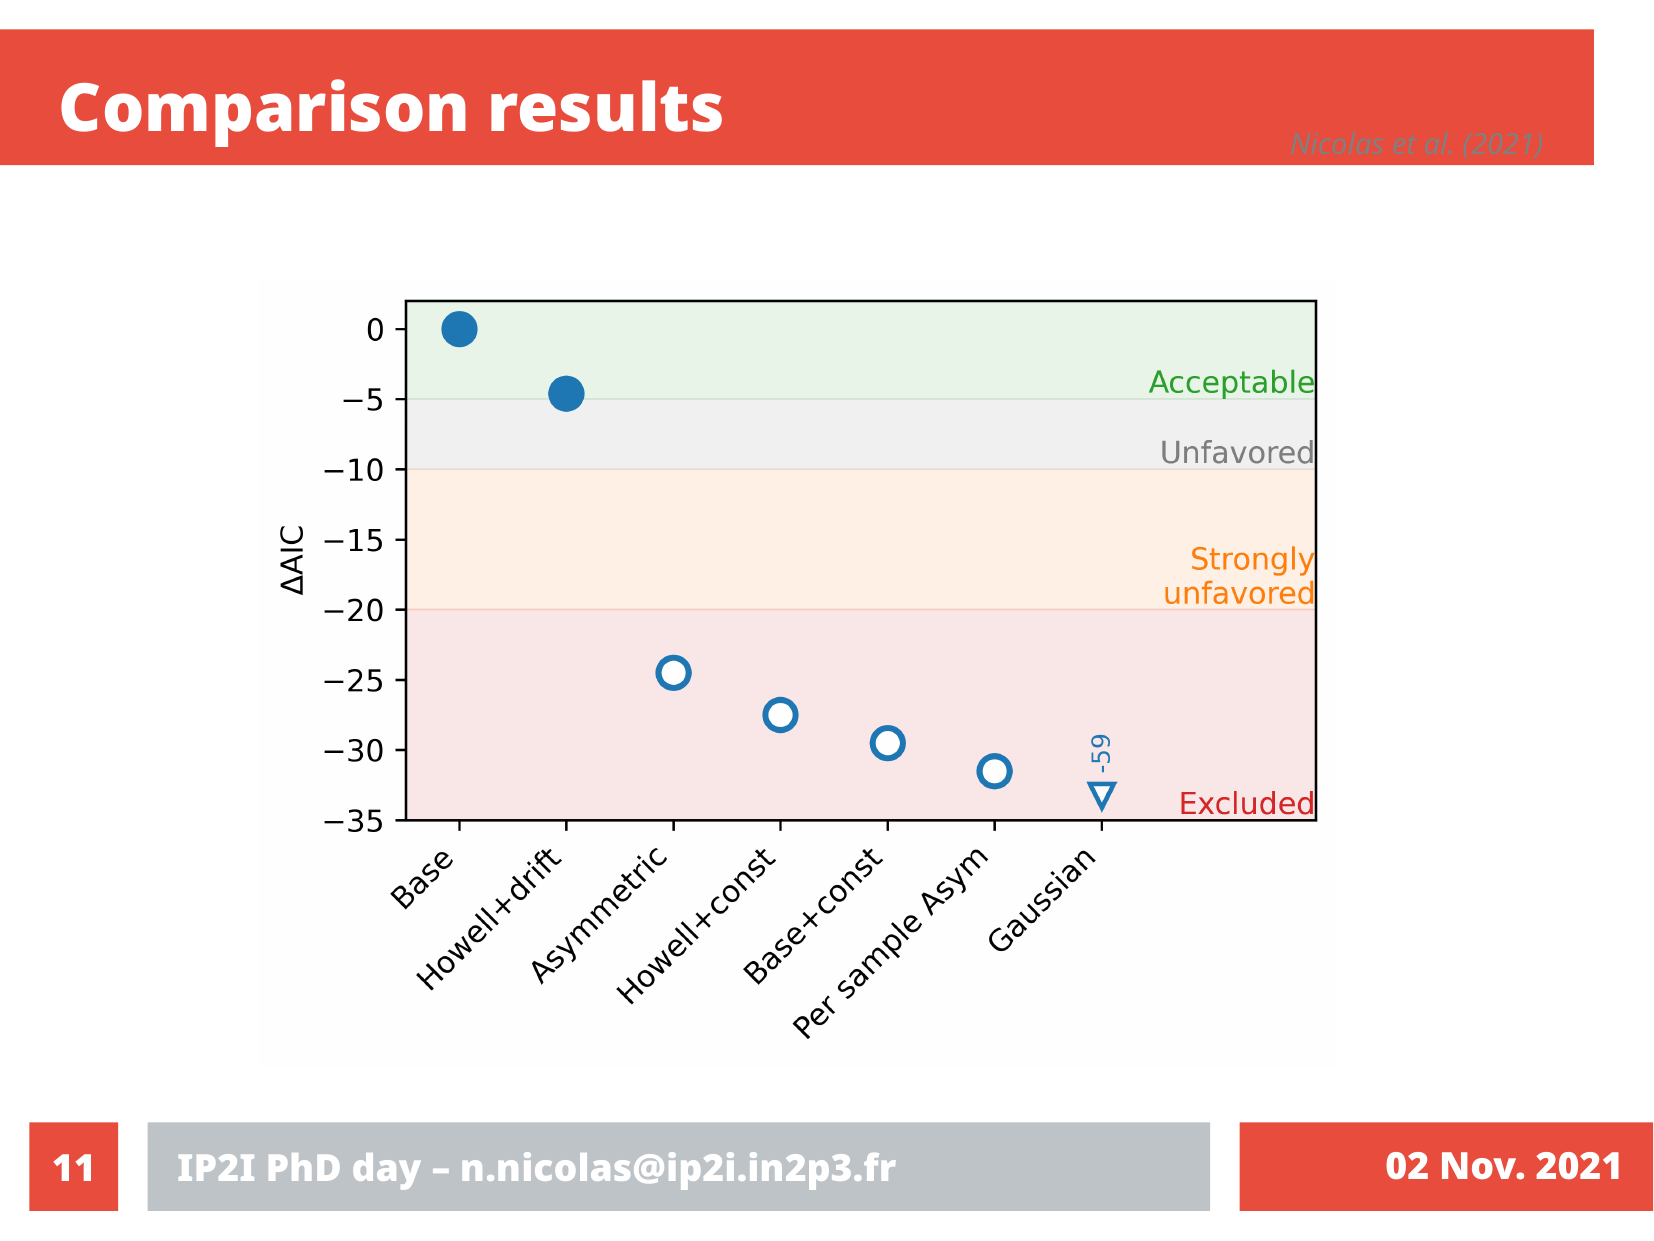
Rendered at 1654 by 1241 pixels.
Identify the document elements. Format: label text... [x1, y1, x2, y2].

text_box Nicolas et al. (2021) [1275, 115, 1601, 166]
picture [258, 279, 1337, 1068]
title Comparison results [58, 60, 1594, 151]
